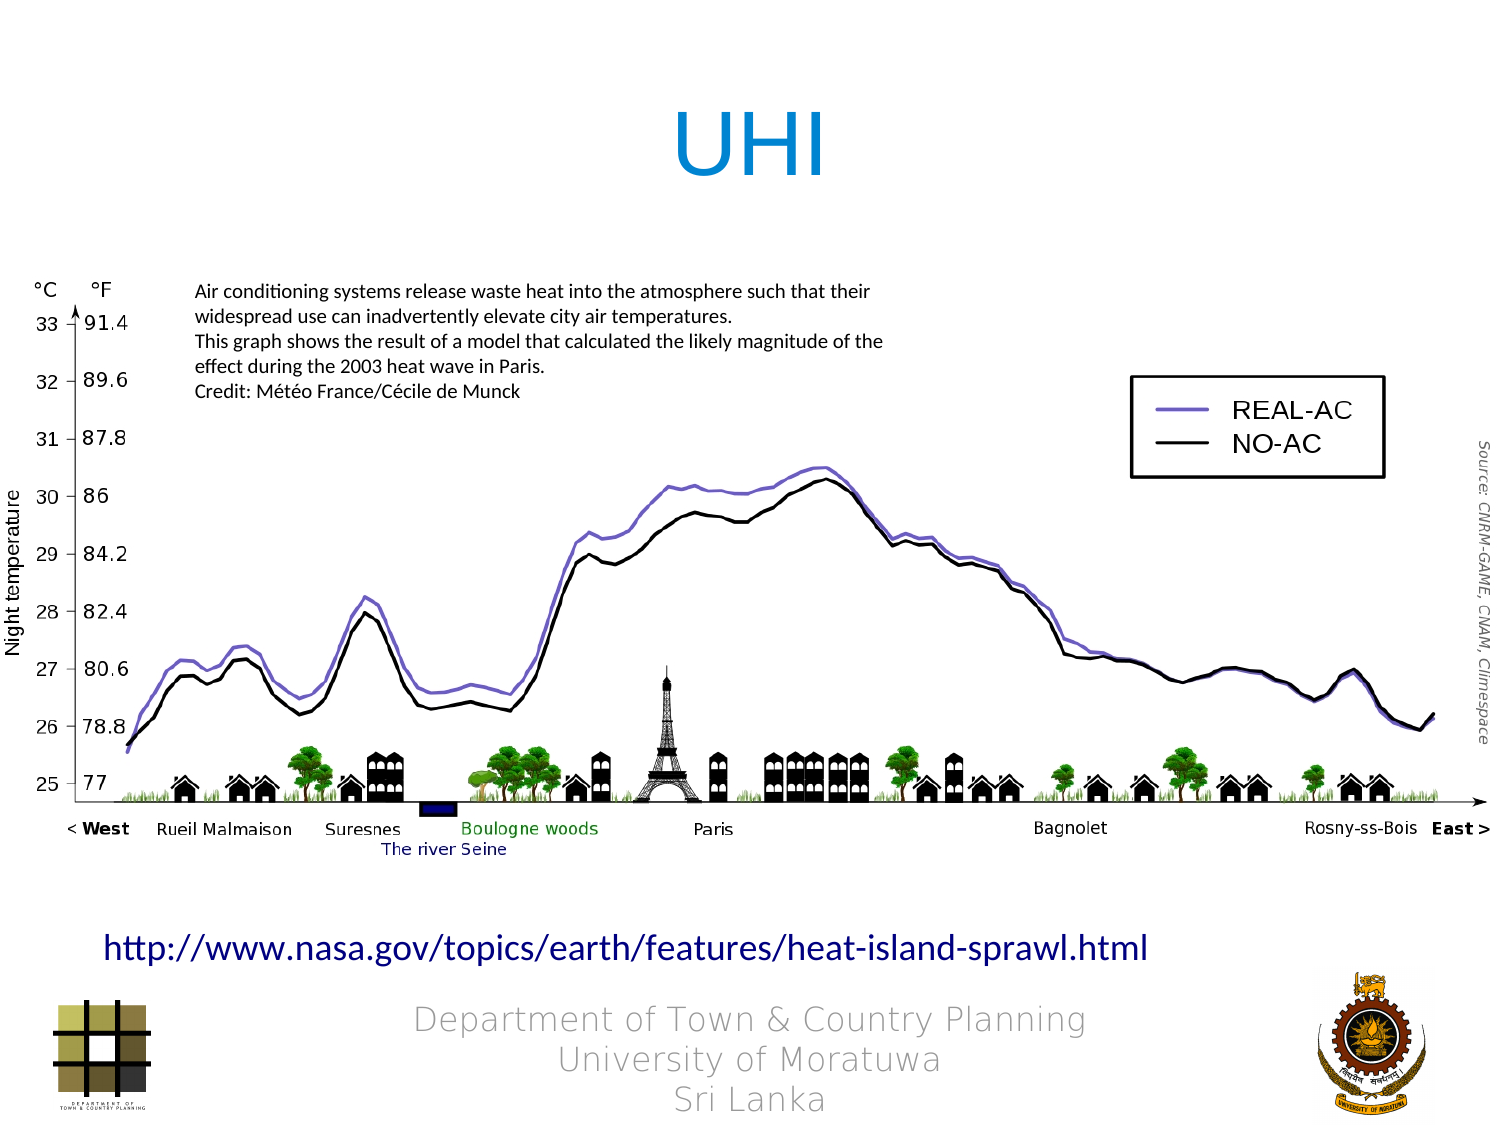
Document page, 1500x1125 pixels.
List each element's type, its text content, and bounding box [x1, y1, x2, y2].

picture [0, 276, 1500, 860]
title UHI [75, 45, 1426, 233]
text_box http://www.nasa.gov/topics/earth/features/heat-island-sprawl.html [88, 915, 1366, 976]
picture [1312, 966, 1435, 1125]
picture [53, 1000, 151, 1110]
text_box Air conditioning systems release waste heat into the atmosphere such that their widespread use can inadvertently elevate city air temperatures. This graph shows the result of a model that calculated the likely magnitude of the effect during the 2003 heat wave in Paris. Credit: Météo France/Cécile de Munck [180, 270, 931, 435]
